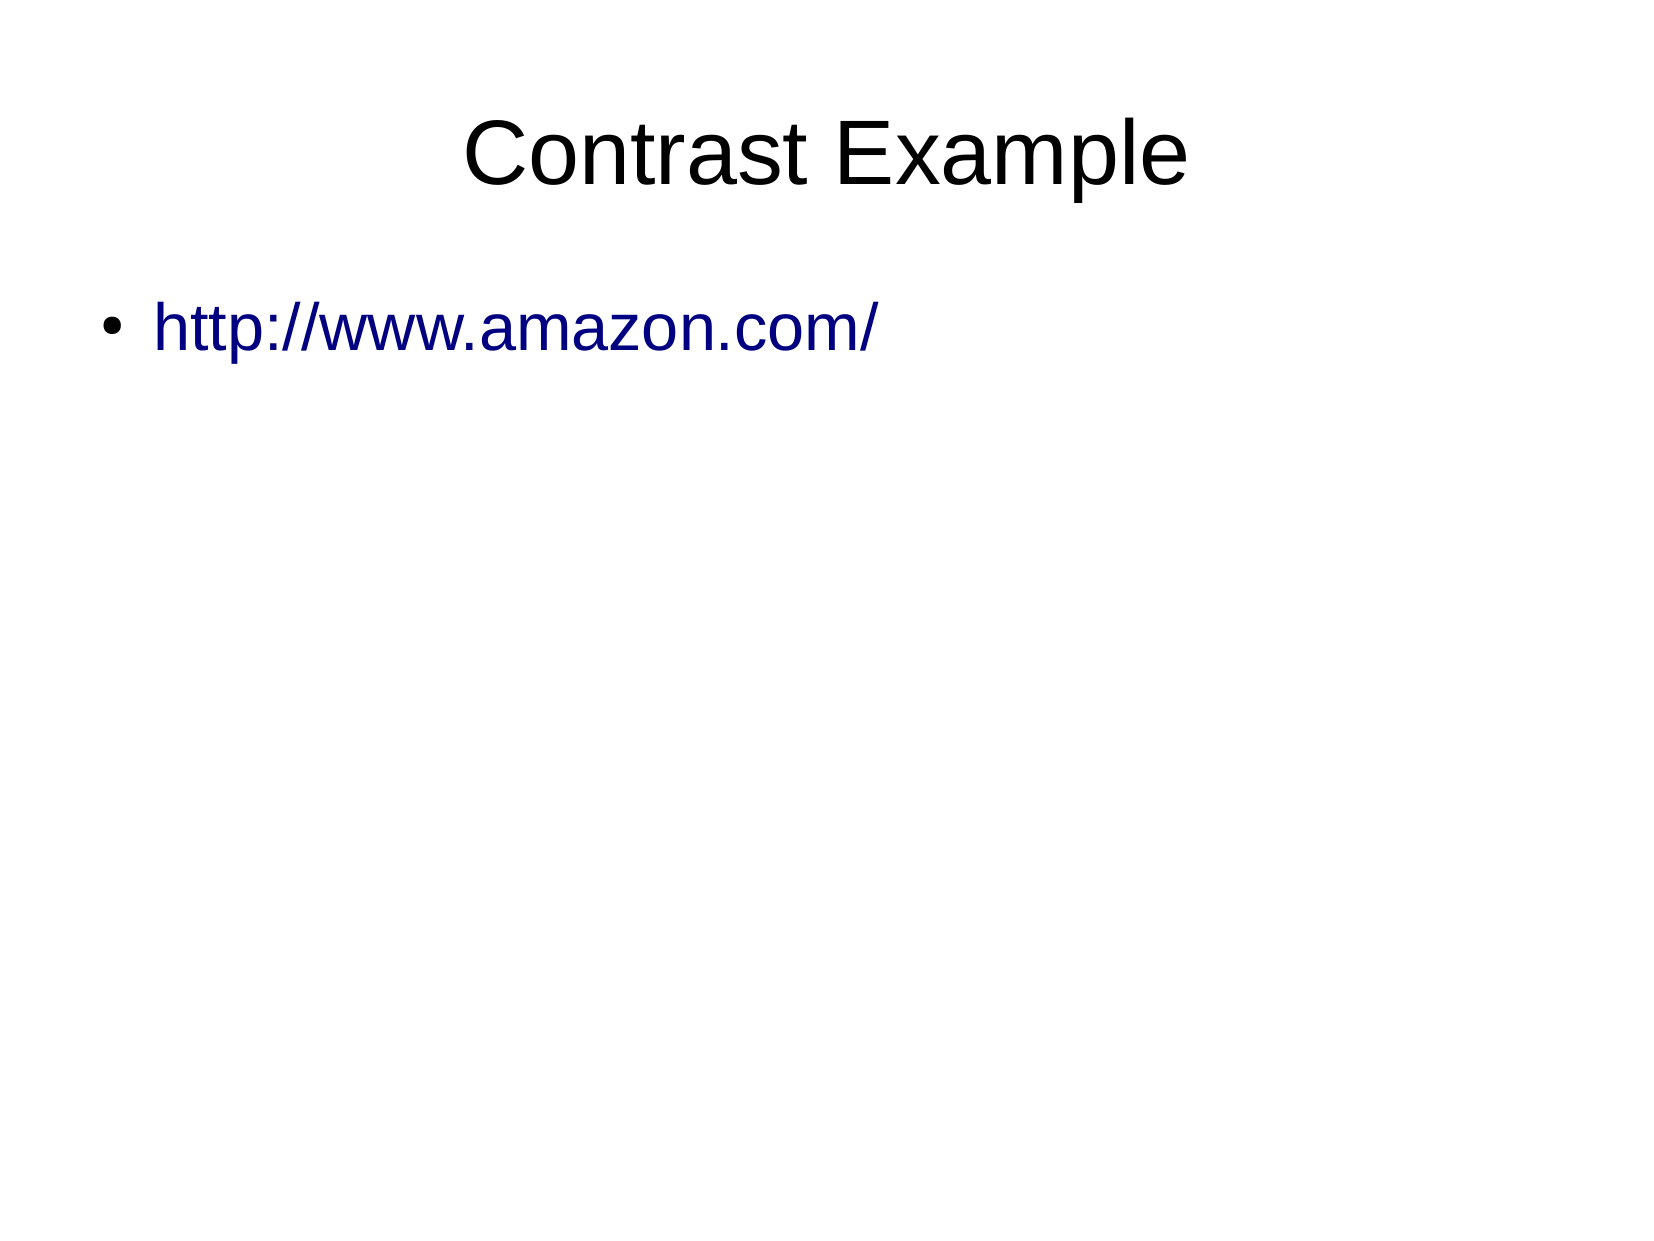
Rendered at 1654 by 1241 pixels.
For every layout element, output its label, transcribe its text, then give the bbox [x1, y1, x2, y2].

list http://www.amazon.com/ [82, 290, 1571, 1010]
title Contrast Example [82, 49, 1571, 257]
